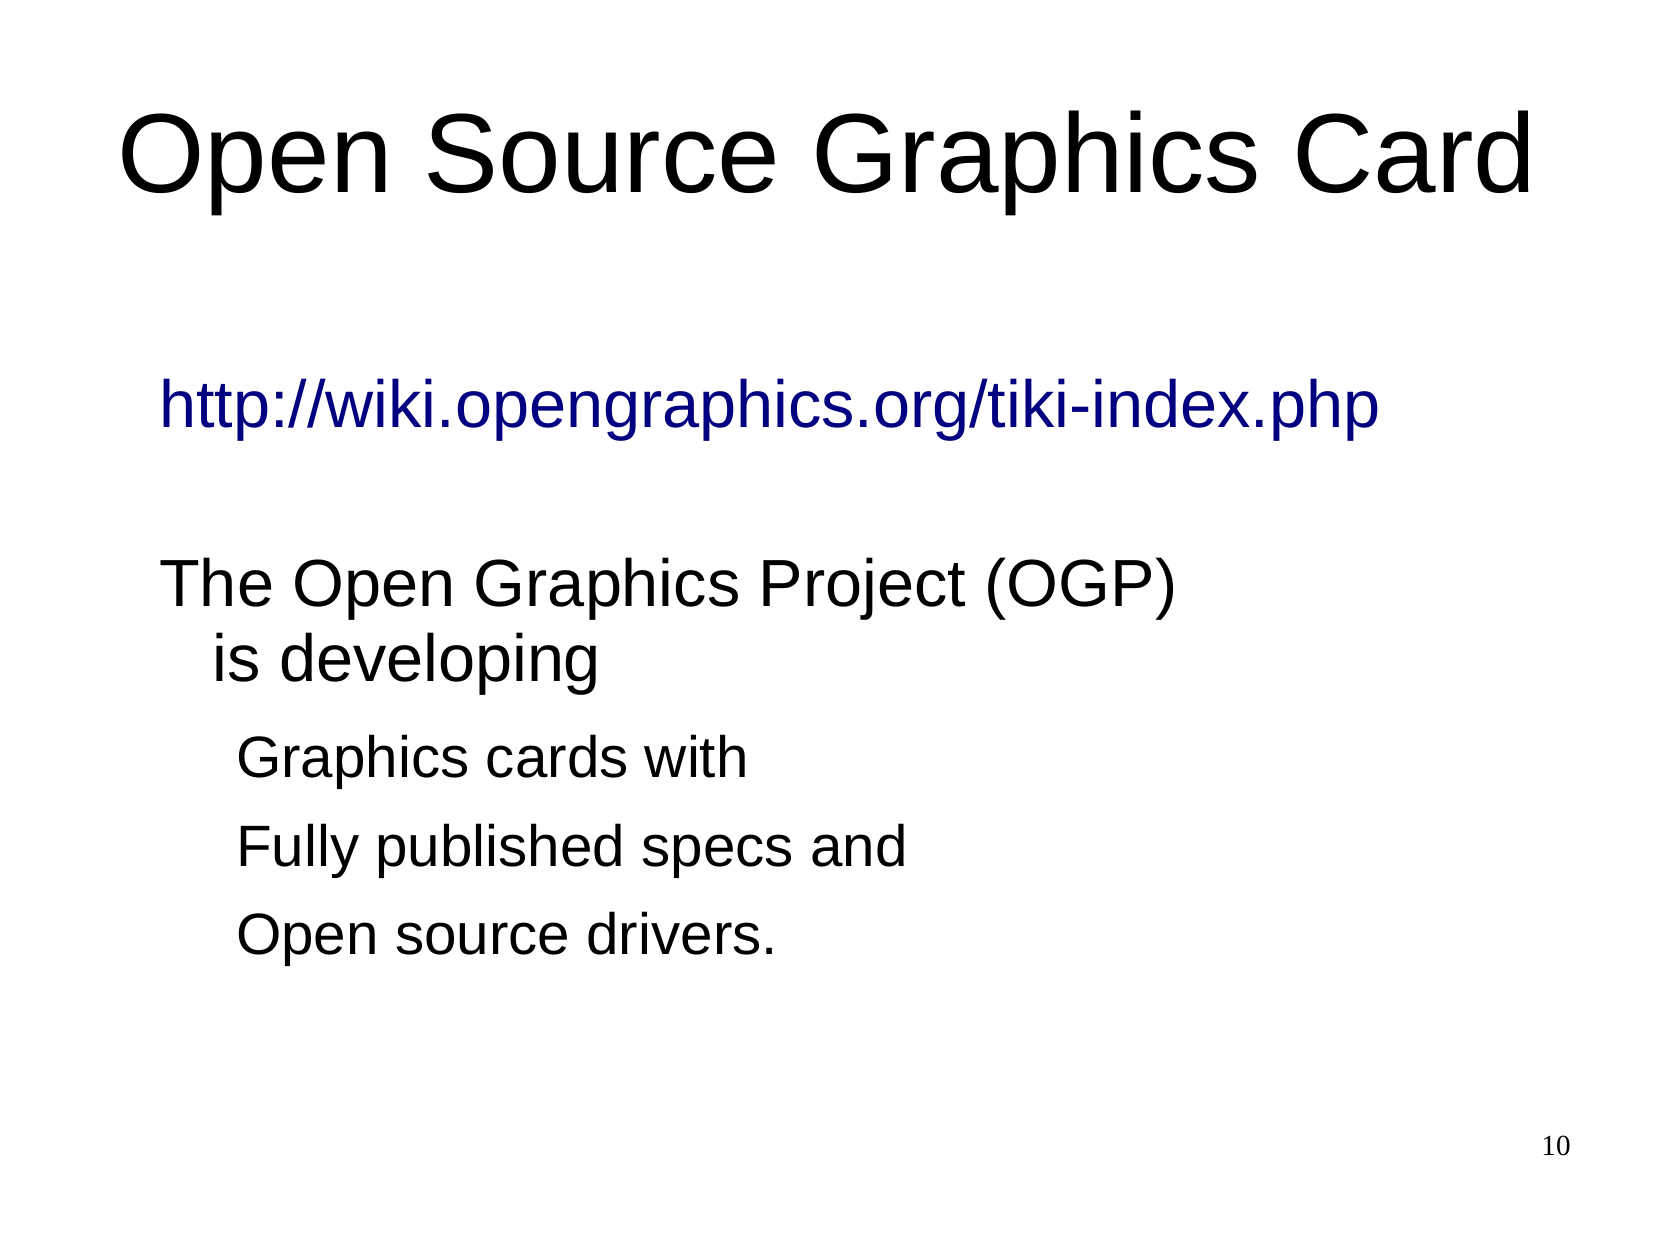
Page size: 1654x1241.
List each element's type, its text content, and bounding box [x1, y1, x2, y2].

title Open Source Graphics Card [82, 49, 1571, 257]
list http://wiki.opengraphics.org/tiki-index.php The Open Graphics Project (OGP) is developing Graphics cards with Fully published specs and Open source drivers. [141, 366, 1498, 977]
